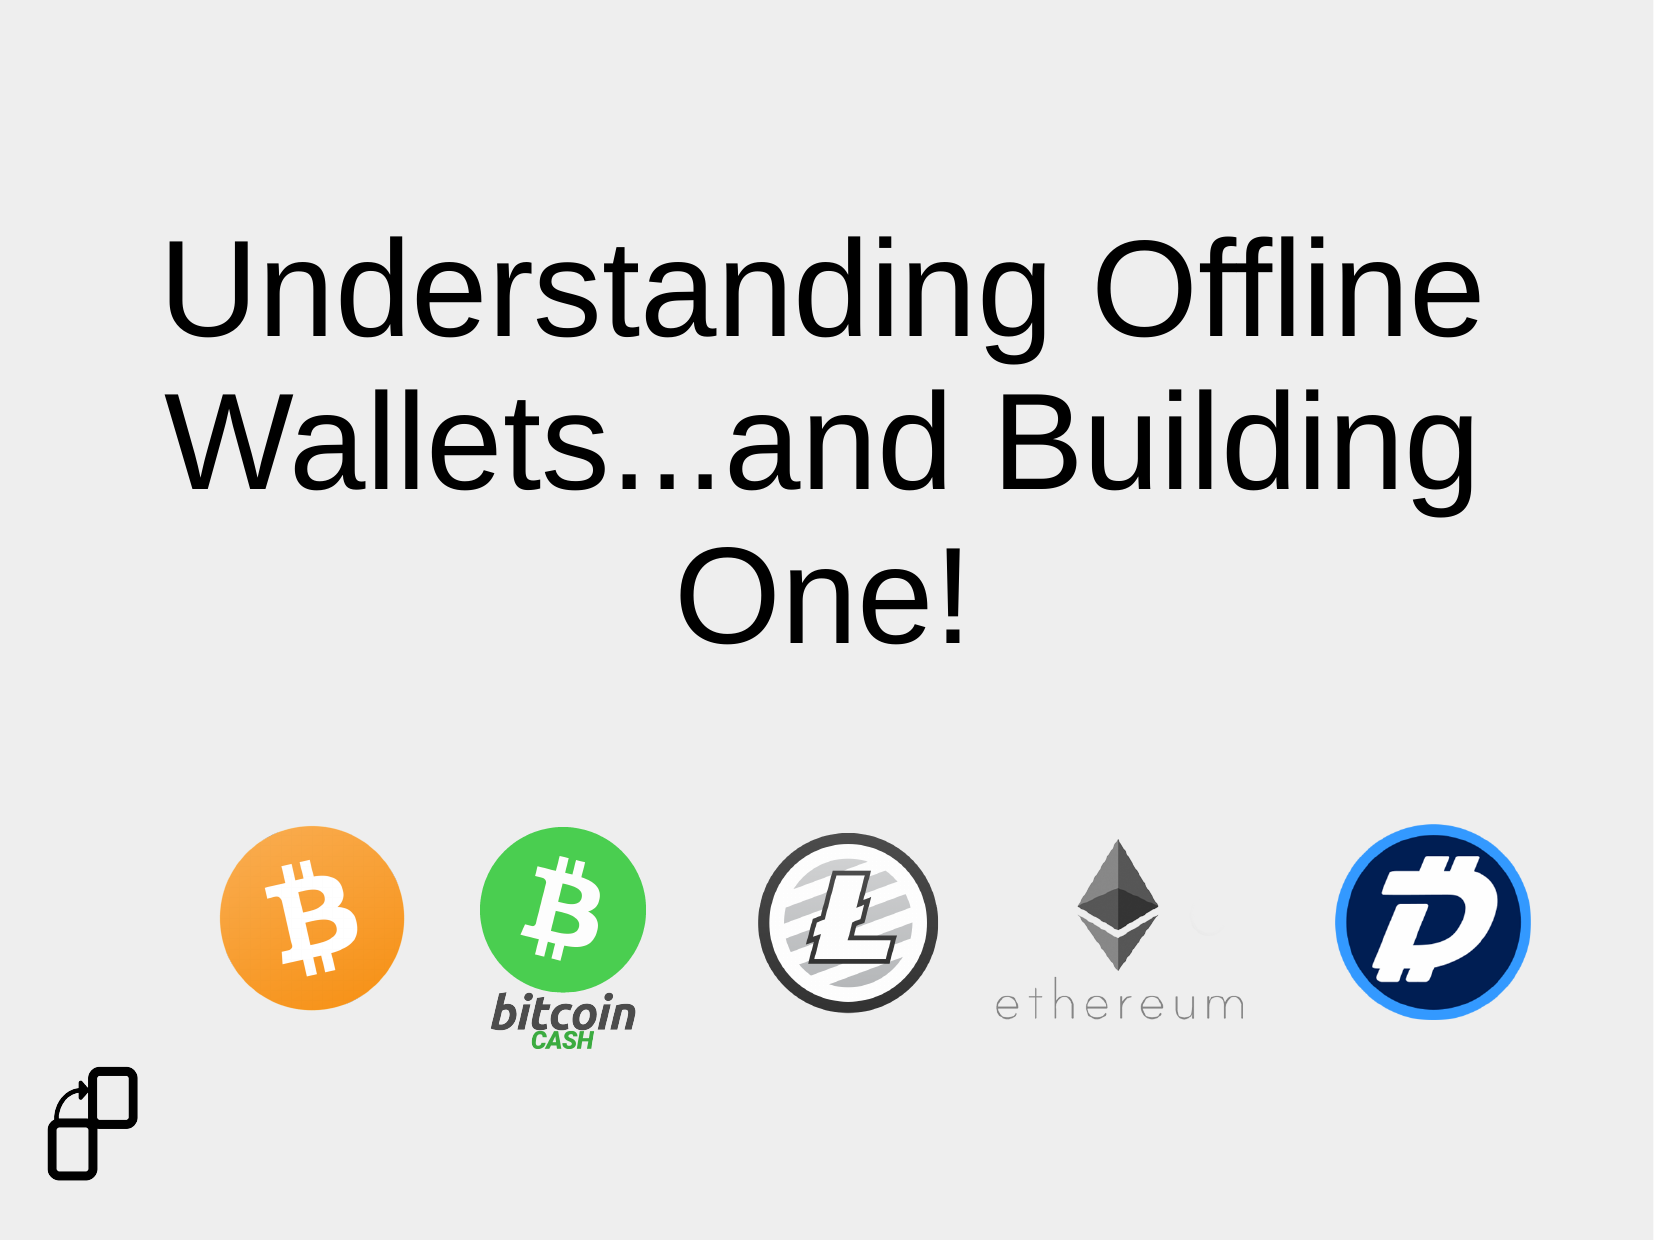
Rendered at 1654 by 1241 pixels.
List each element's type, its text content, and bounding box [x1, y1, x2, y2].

picture [1335, 824, 1531, 1021]
title Understanding Offline Wallets...and Building One! [71, 75, 1576, 811]
picture [480, 773, 1250, 1073]
picture [188, 794, 436, 1042]
picture [30, 1062, 153, 1186]
